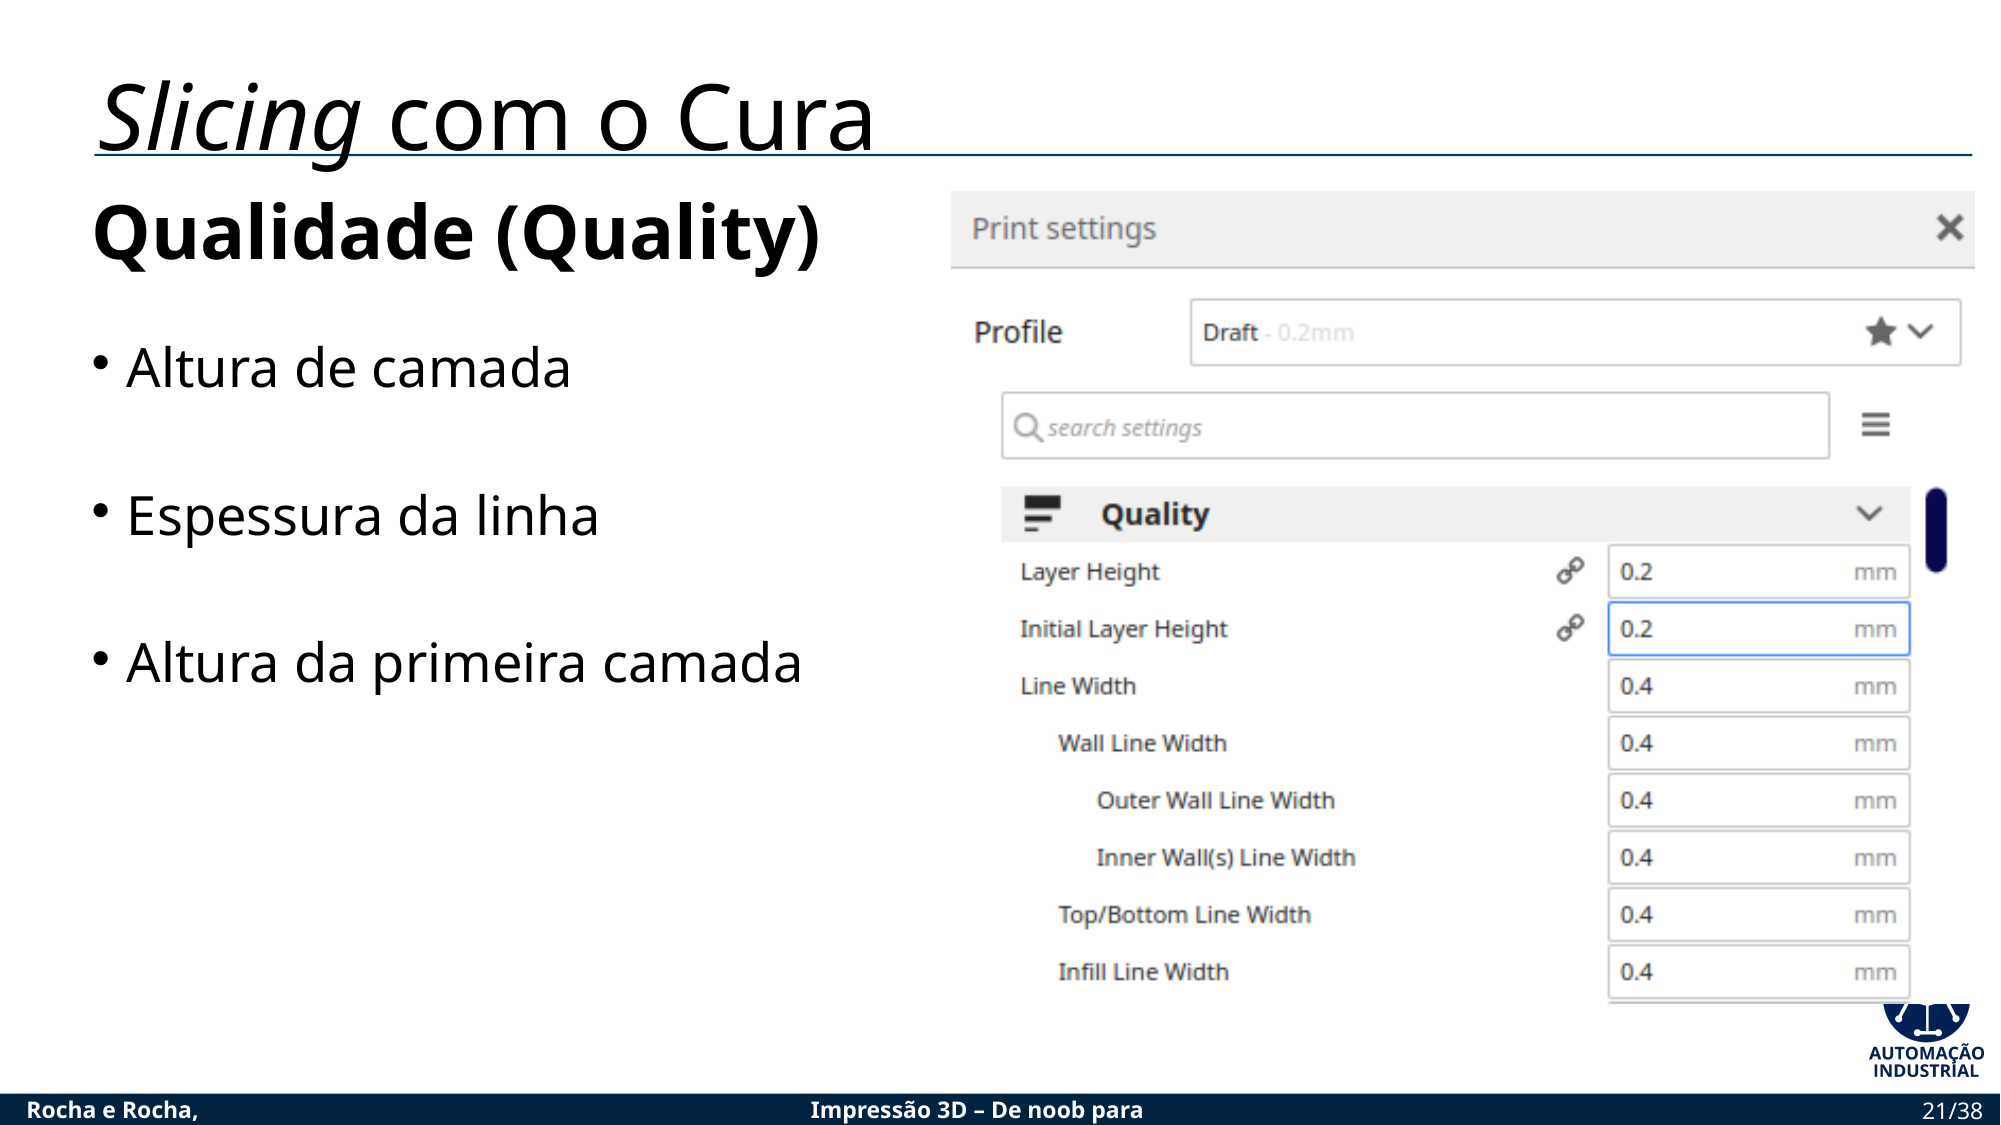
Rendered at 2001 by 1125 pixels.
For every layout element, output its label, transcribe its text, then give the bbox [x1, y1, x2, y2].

text_box Slicing com o Cura [84, 12, 1809, 191]
picture [951, 191, 1984, 1077]
text_box Qualidade (Quality) Altura de camada Espessura da linha Altura da primeira camada [76, 177, 998, 683]
